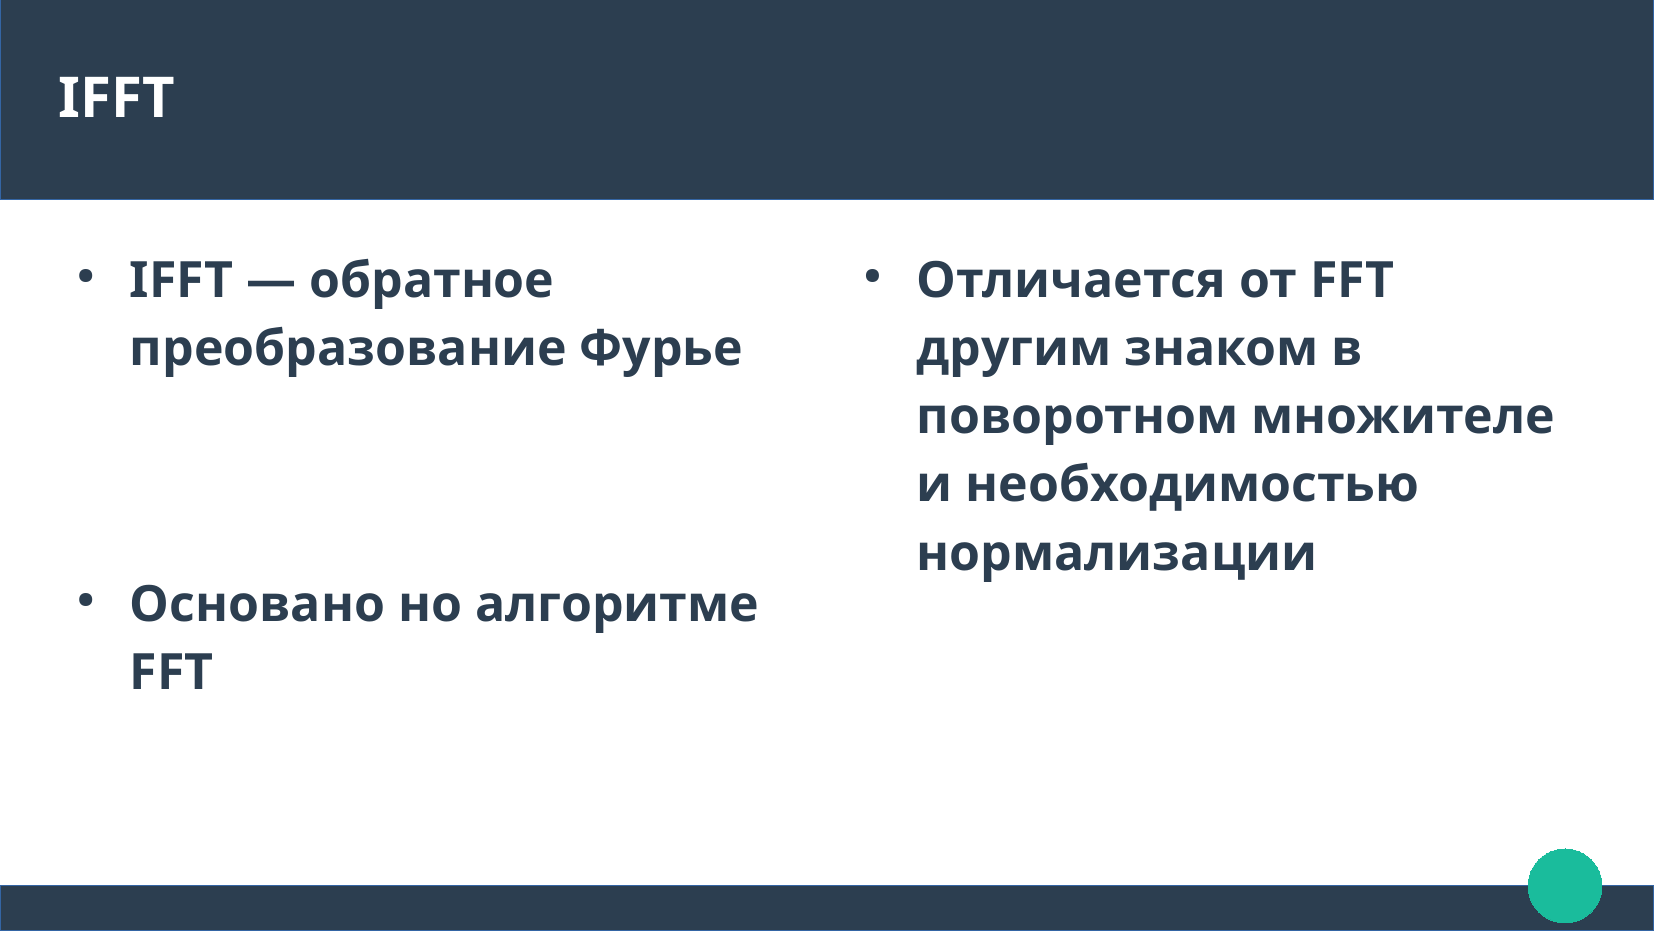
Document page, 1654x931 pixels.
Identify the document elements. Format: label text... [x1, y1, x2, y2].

list IFFT — обратное преобразование Фурье [59, 243, 809, 540]
list Основано но алгоритме FFT [59, 567, 809, 864]
title IFFT [59, 37, 1595, 155]
list Отличается от FFT другим знаком в поворотном множителе и необходимостью нормализации [845, 243, 1596, 864]
